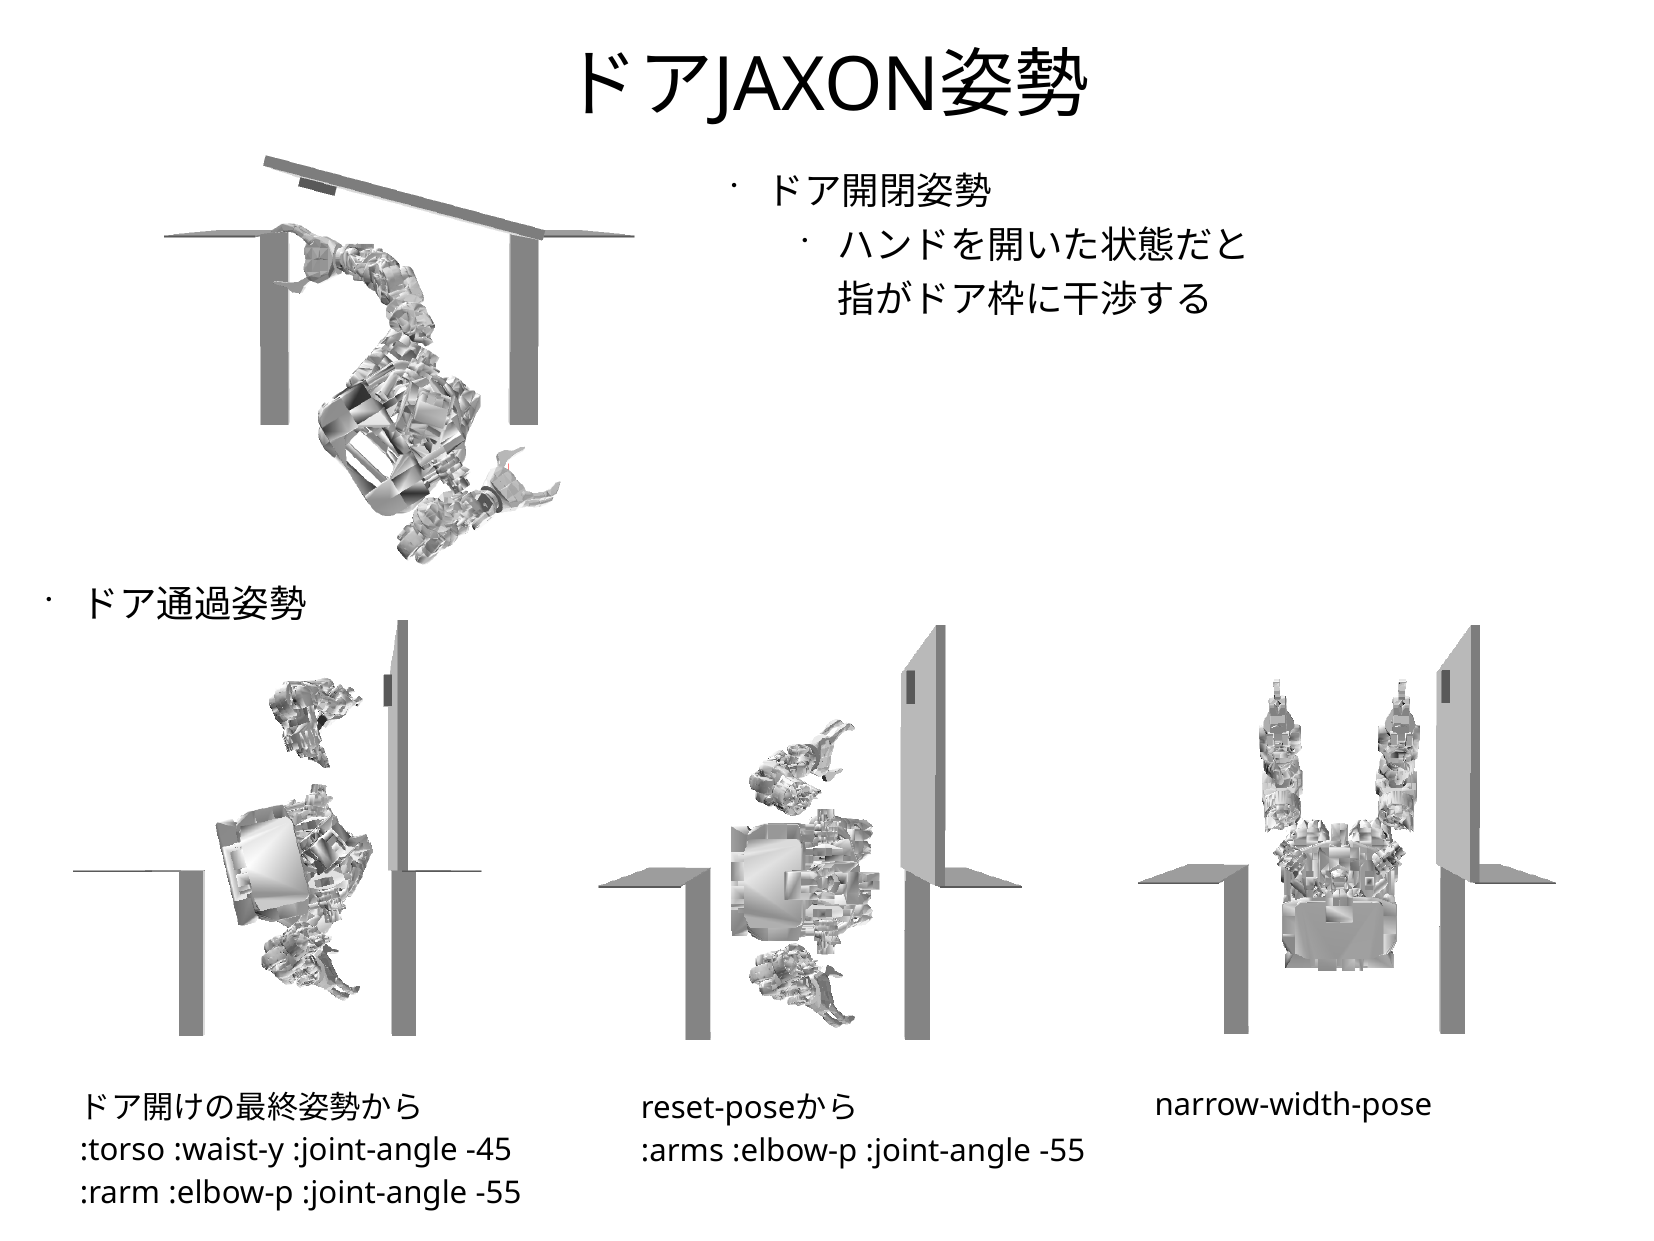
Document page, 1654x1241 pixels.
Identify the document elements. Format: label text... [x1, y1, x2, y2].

text_box ドア通過姿勢 [31, 566, 331, 626]
text_box ドア開けの最終姿勢から :torso :waist-y :joint-angle -45 :rarm :elbow-p :joint-angle -55 [64, 1074, 562, 1191]
text_box ドア開閉姿勢 ハンドを開いた状態だと 指がドア枠に干渉する [716, 153, 1489, 290]
text_box narrow-width-pose [1139, 1074, 1636, 1146]
picture [1133, 614, 1560, 1043]
text_box reset-poseから :arms :elbow-p :joint-angle -55 [625, 1074, 1123, 1157]
title ドアJAXON姿勢 [82, 37, 1571, 119]
picture [153, 139, 651, 573]
picture [578, 584, 1024, 1053]
picture [70, 602, 485, 1046]
